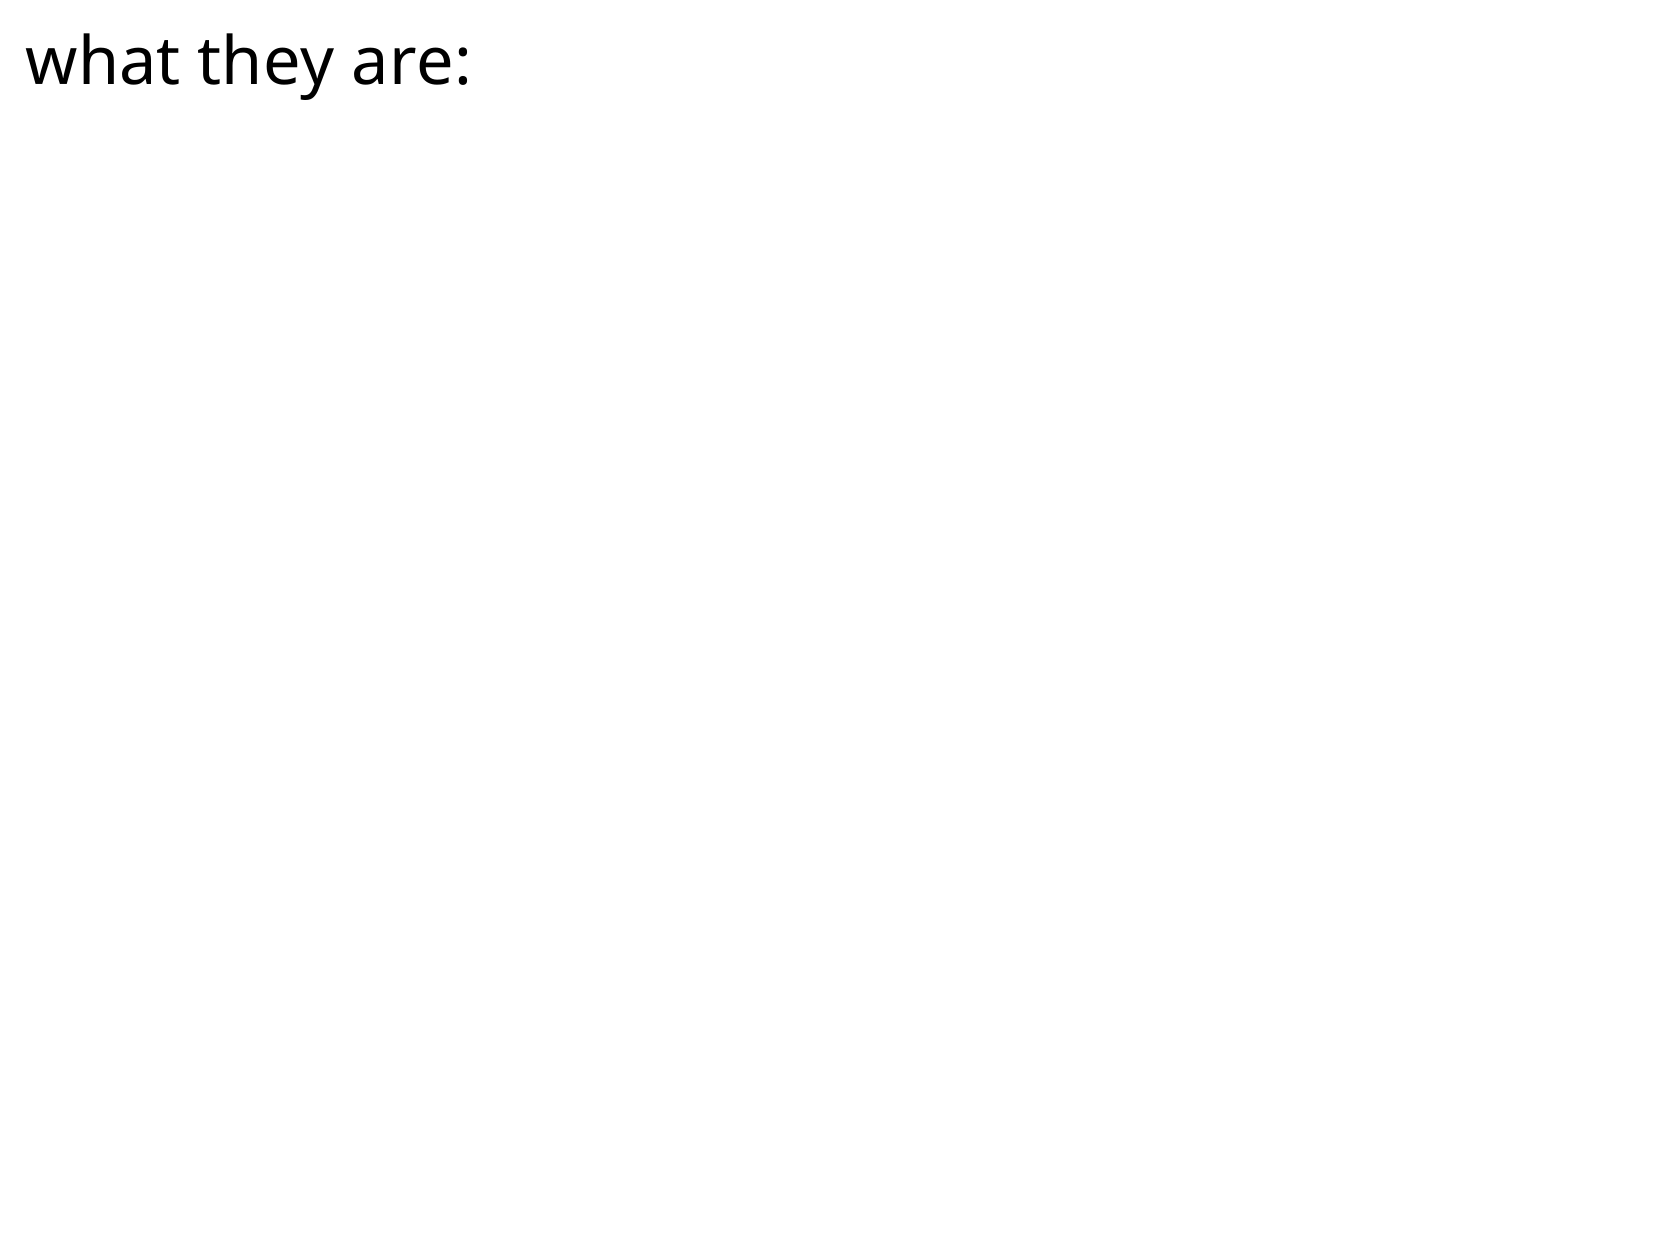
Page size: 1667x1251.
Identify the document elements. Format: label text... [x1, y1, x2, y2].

title what they are: [0, 7, 1666, 105]
